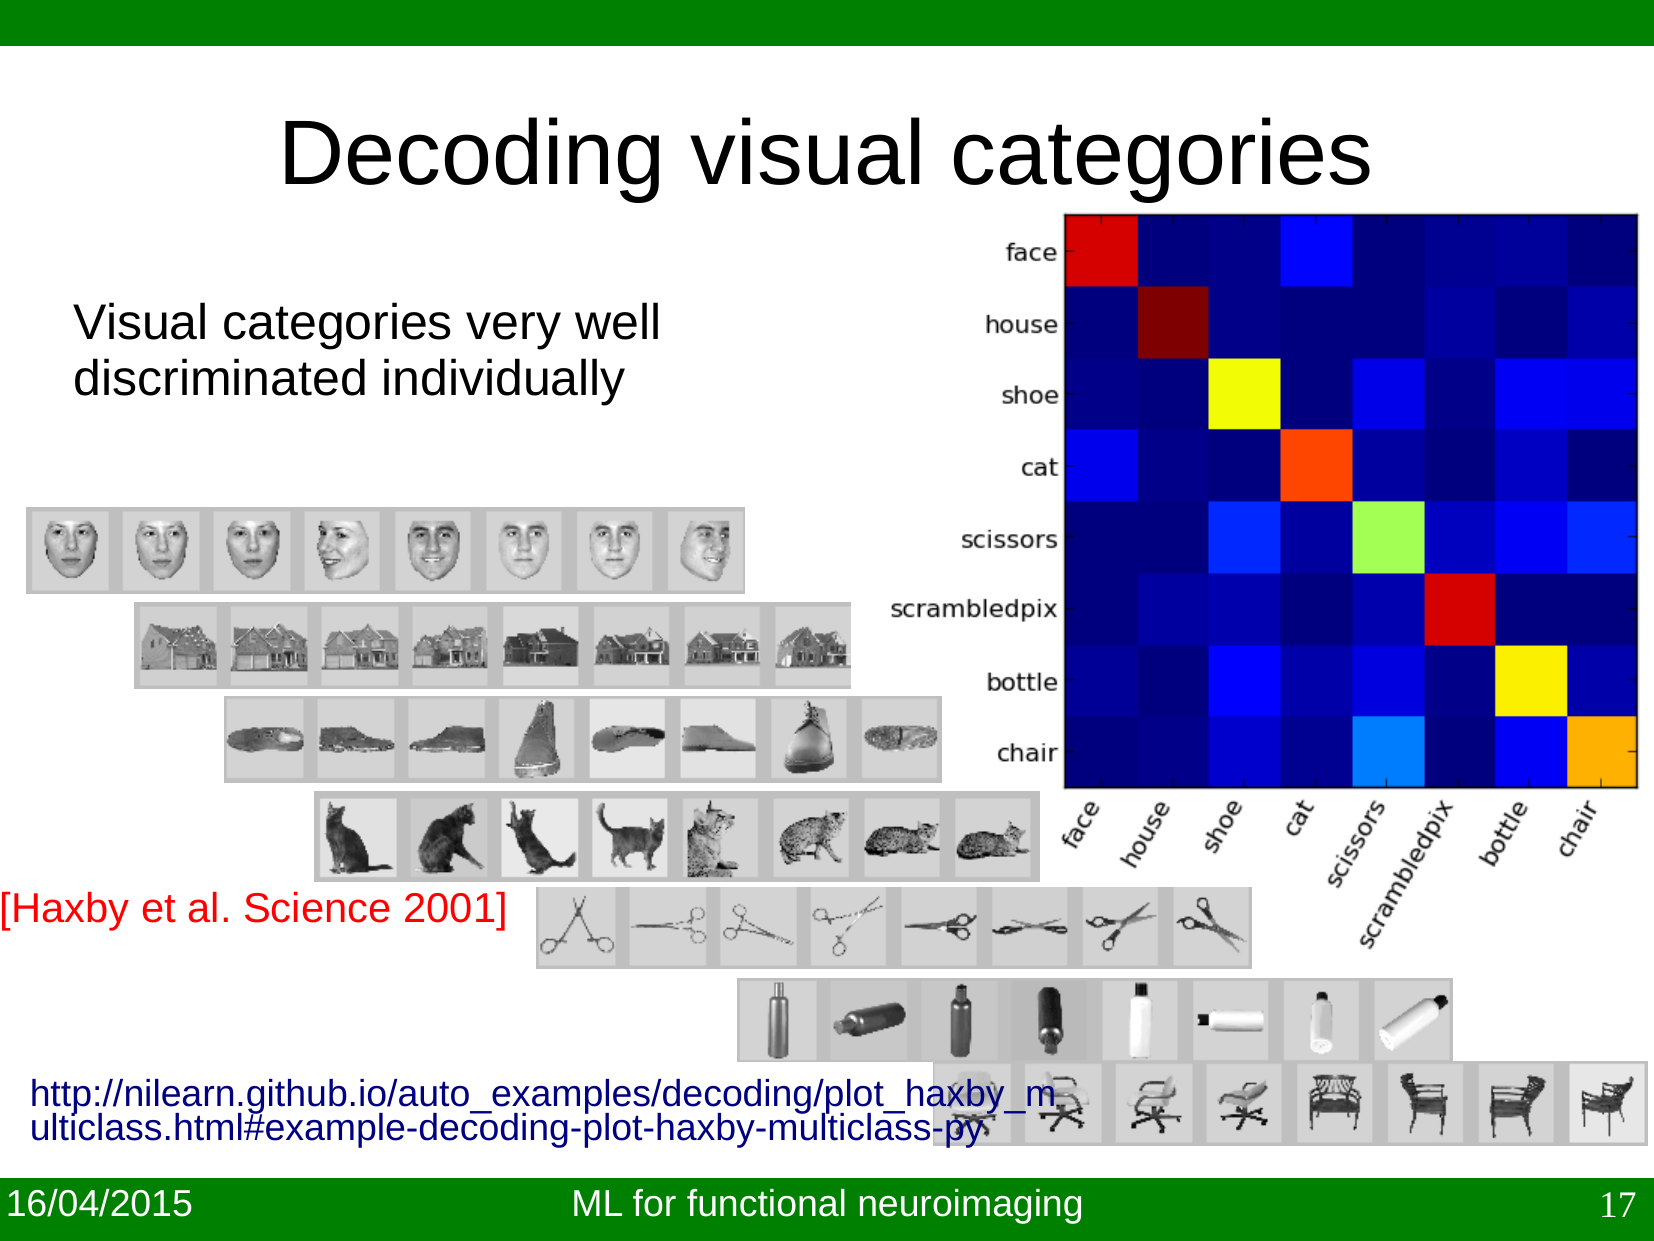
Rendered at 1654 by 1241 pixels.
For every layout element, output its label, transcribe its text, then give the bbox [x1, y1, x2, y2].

picture [134, 602, 851, 689]
text_box Visual categories very well discriminated individually [59, 287, 732, 415]
text_box http://nilearn.github.io/auto_examples/decoding/plot_haxby_multiclass.html#example-decoding-plot-haxby-multiclass-py [15, 1065, 1081, 1164]
text_box [Haxby et al. Science 2001] [0, 885, 537, 963]
title Decoding visual categories [82, 49, 1571, 257]
picture [224, 210, 1648, 1146]
picture [26, 507, 745, 594]
